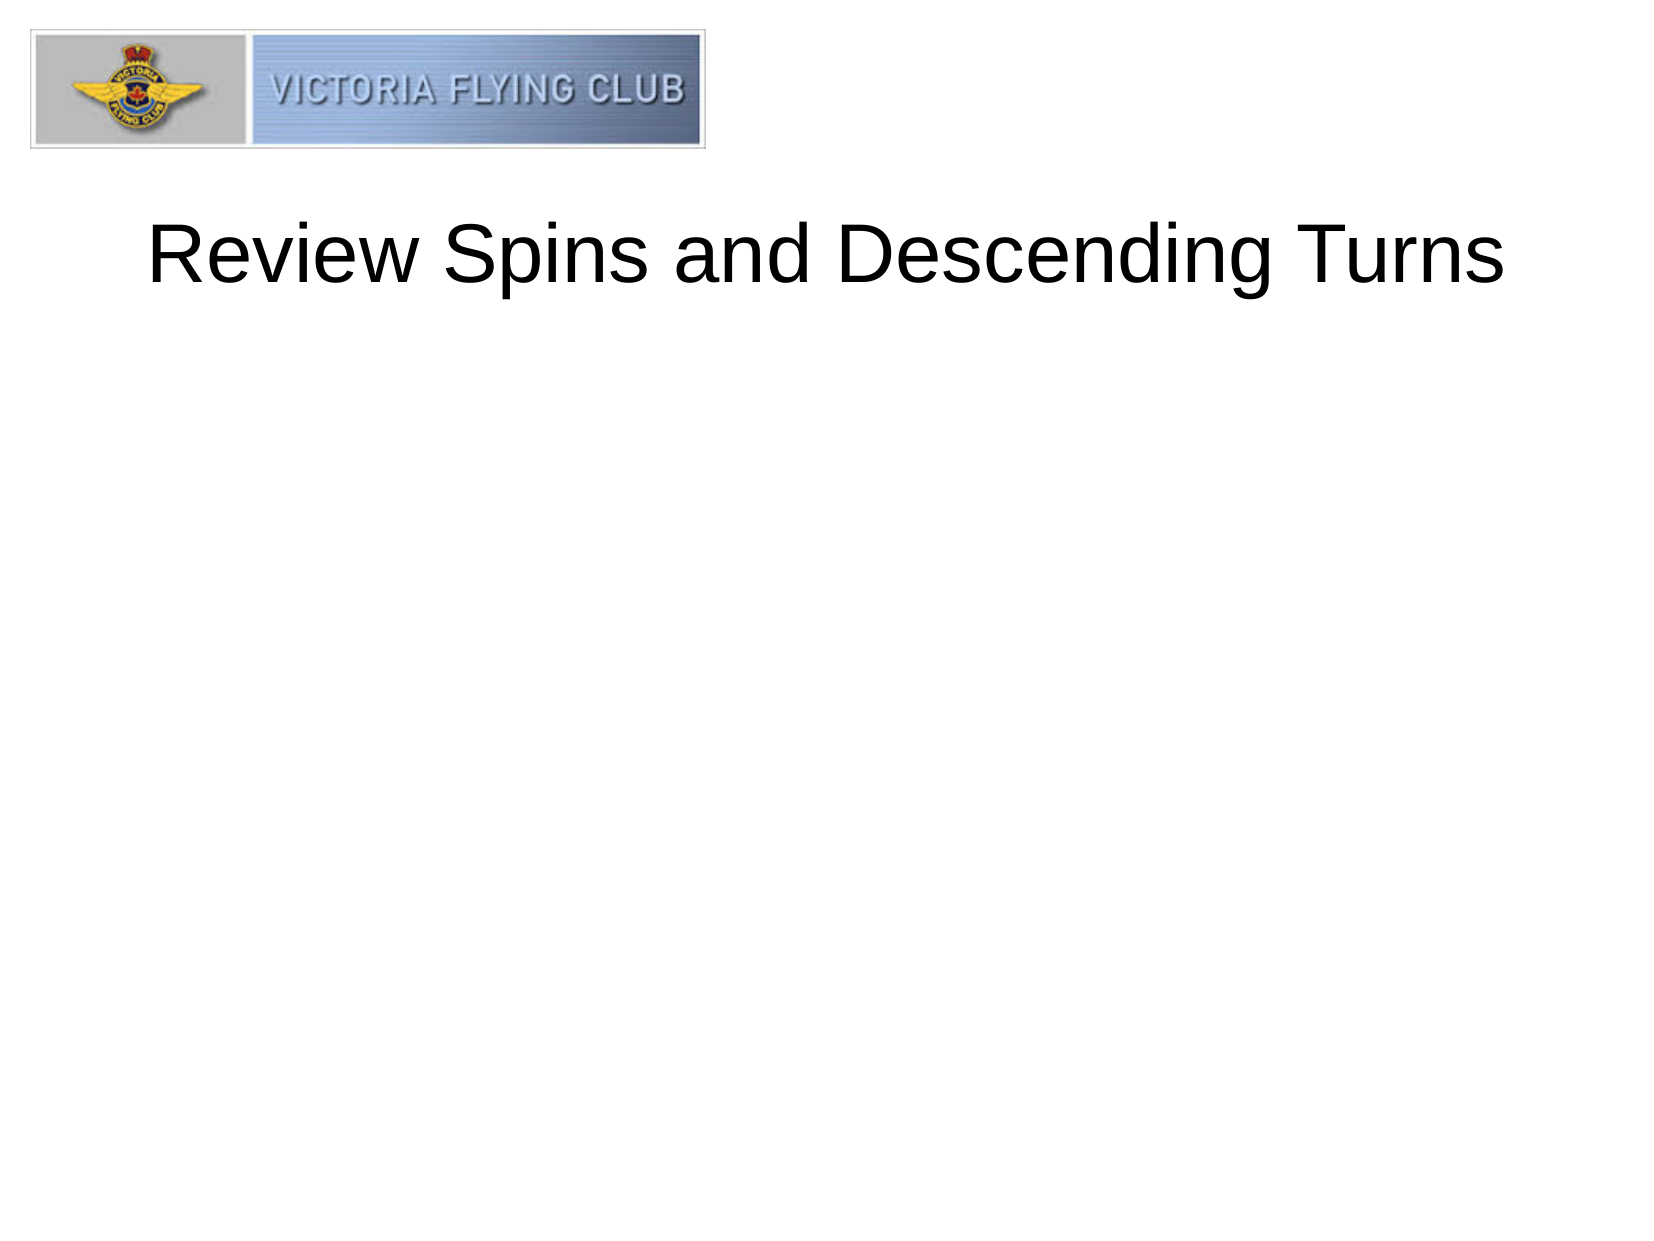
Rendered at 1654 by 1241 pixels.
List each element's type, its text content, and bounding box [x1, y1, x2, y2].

title Review Spins and Descending Turns [82, 150, 1571, 358]
picture [30, 29, 706, 149]
